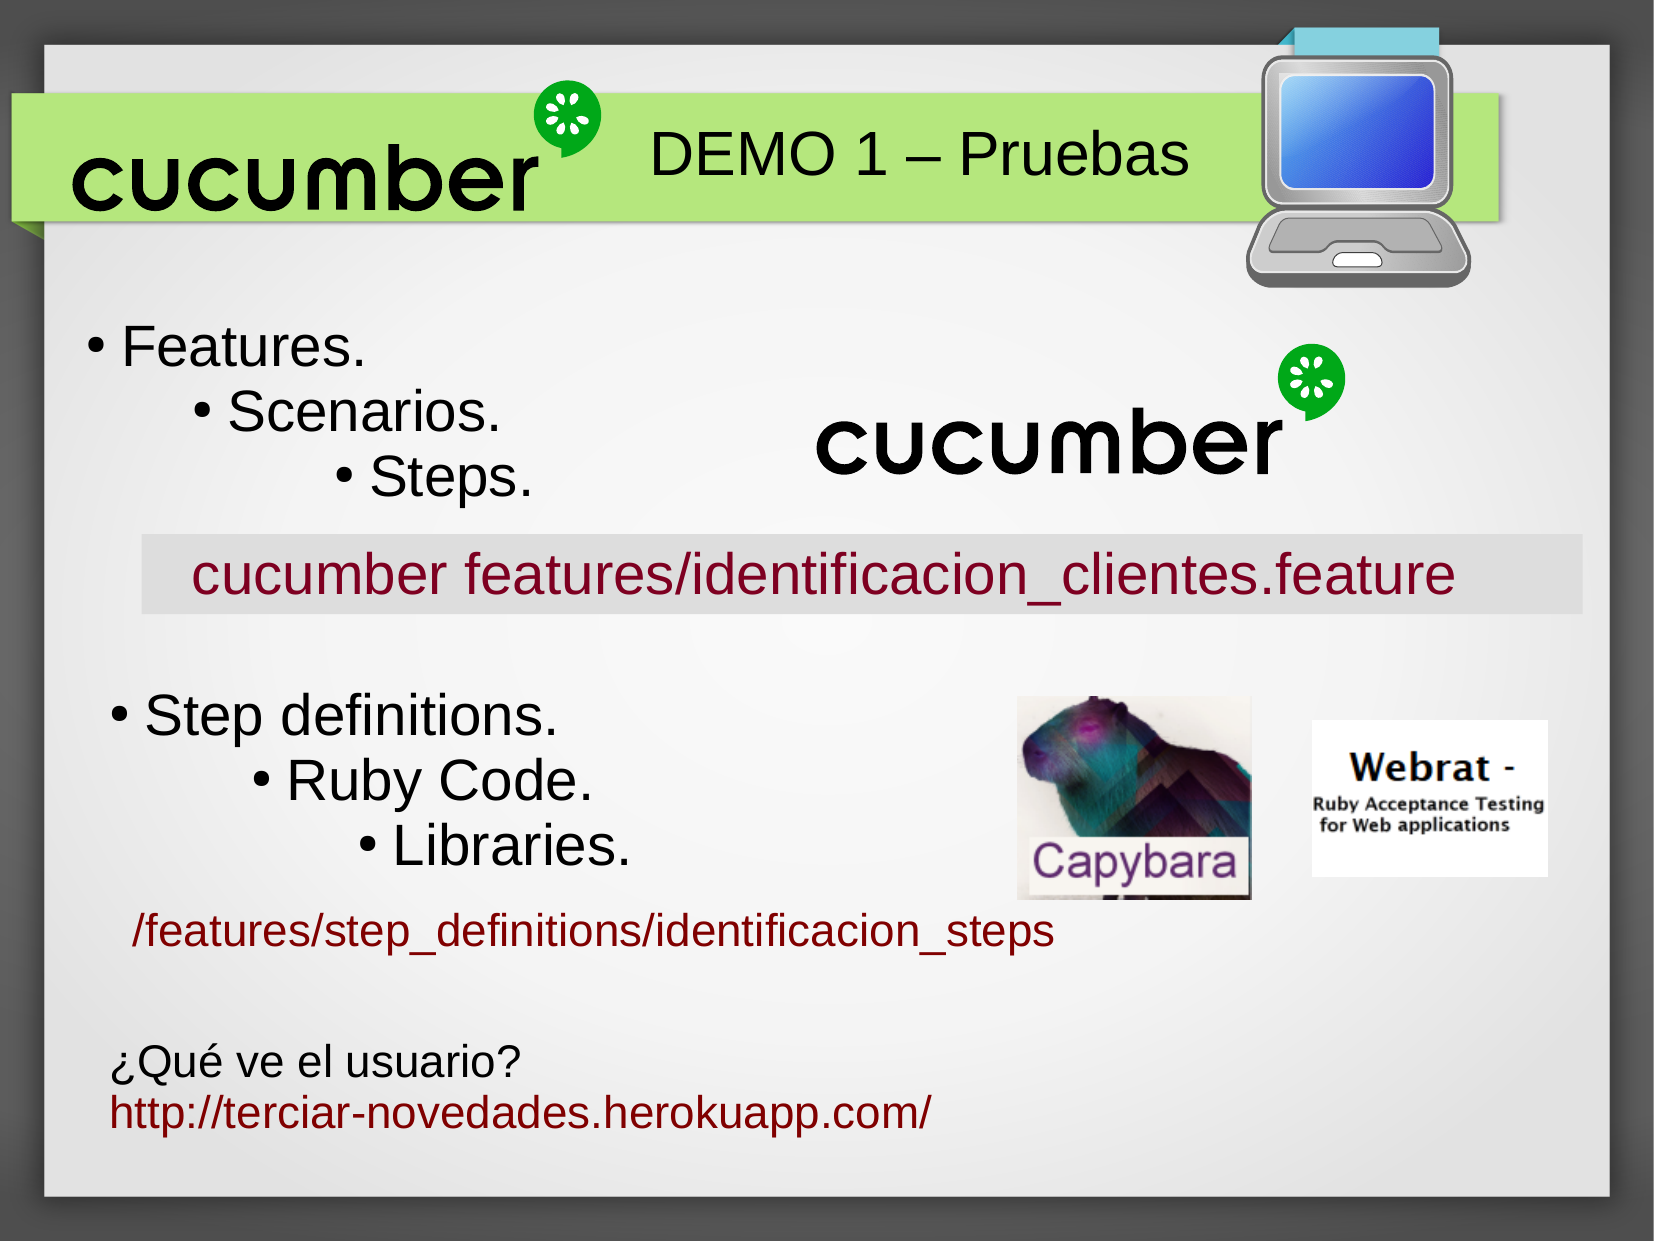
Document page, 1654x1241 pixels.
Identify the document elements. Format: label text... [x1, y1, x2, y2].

text_box /features/step_definitions/identificacion_steps [118, 897, 1560, 964]
text_box Features. Scenarios. Steps. [70, 306, 591, 517]
text_box Step definitions. Ruby Code. Libraries. [94, 675, 662, 886]
picture [0, 0, 1654, 1241]
text_box cucumber features/identificacion_clientes.feature [141, 534, 1583, 615]
text_box ¿Qué ve el usuario? http://terciar-novedades.herokuapp.com/ [94, 1028, 1654, 1146]
title DEMO 1 – Pruebas [649, 94, 1216, 213]
